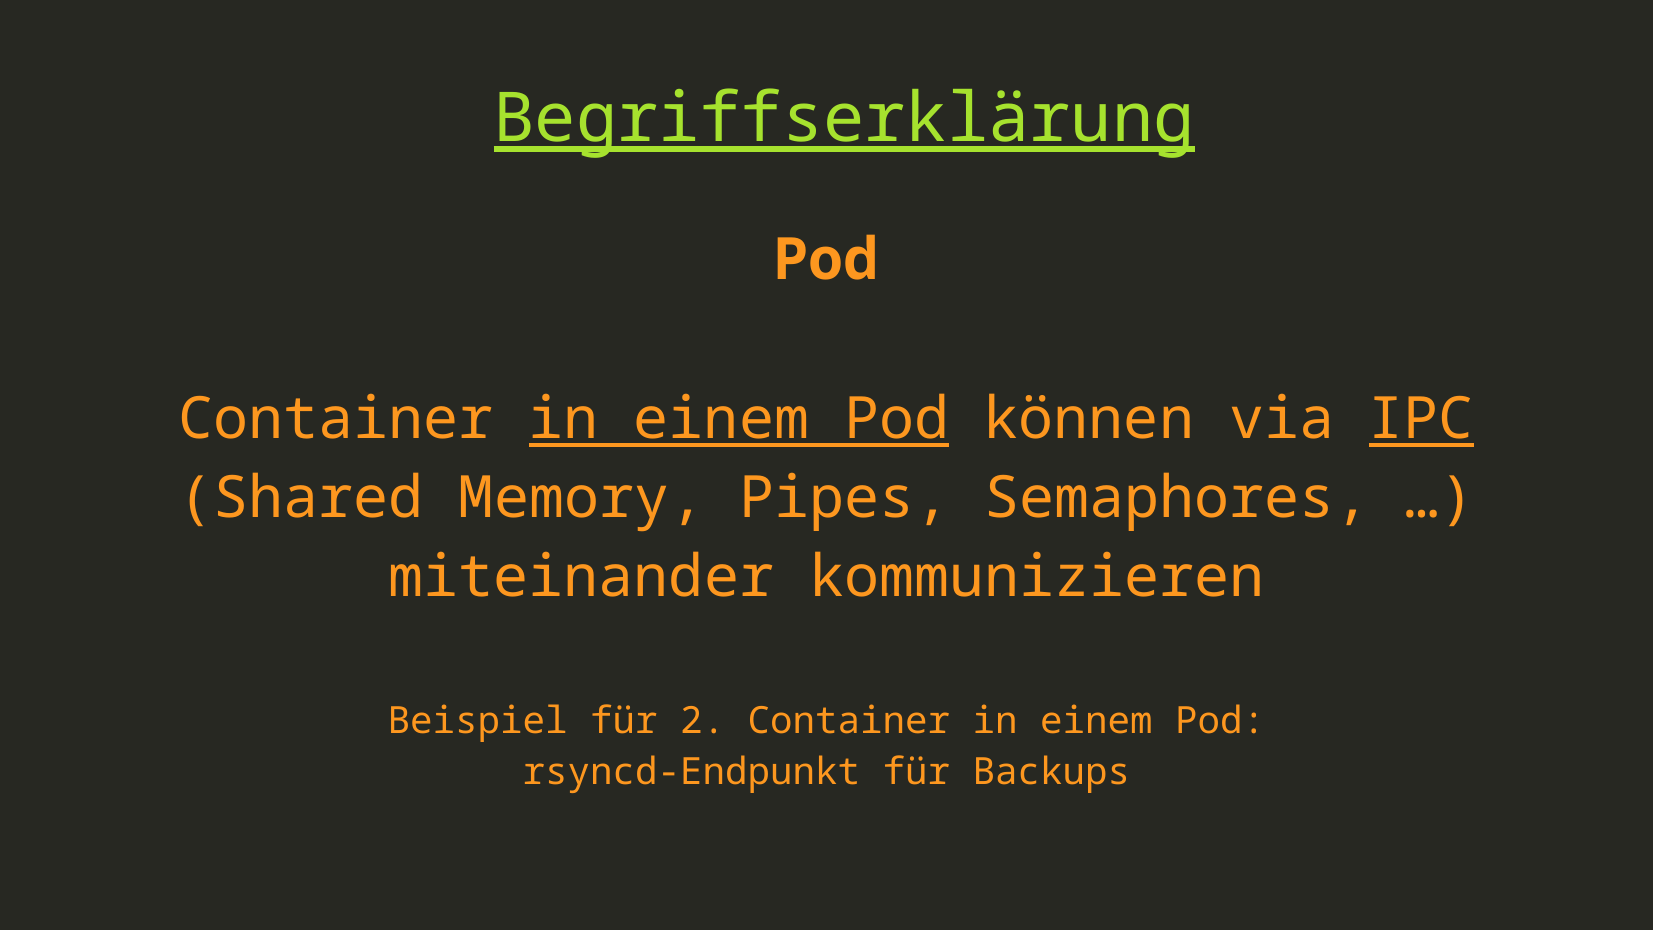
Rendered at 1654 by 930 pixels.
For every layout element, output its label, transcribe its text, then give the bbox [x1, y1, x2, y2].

title Begriffserklärung [82, 36, 1571, 193]
subtitle Pod Container in einem Pod können via IPC (Shared Memory, Pipes, Semaphores, …) miteinander kommunizieren Beispiel für 2. Container in einem Pod: rsyncd-Endpunkt für Backups [82, 217, 1571, 811]
